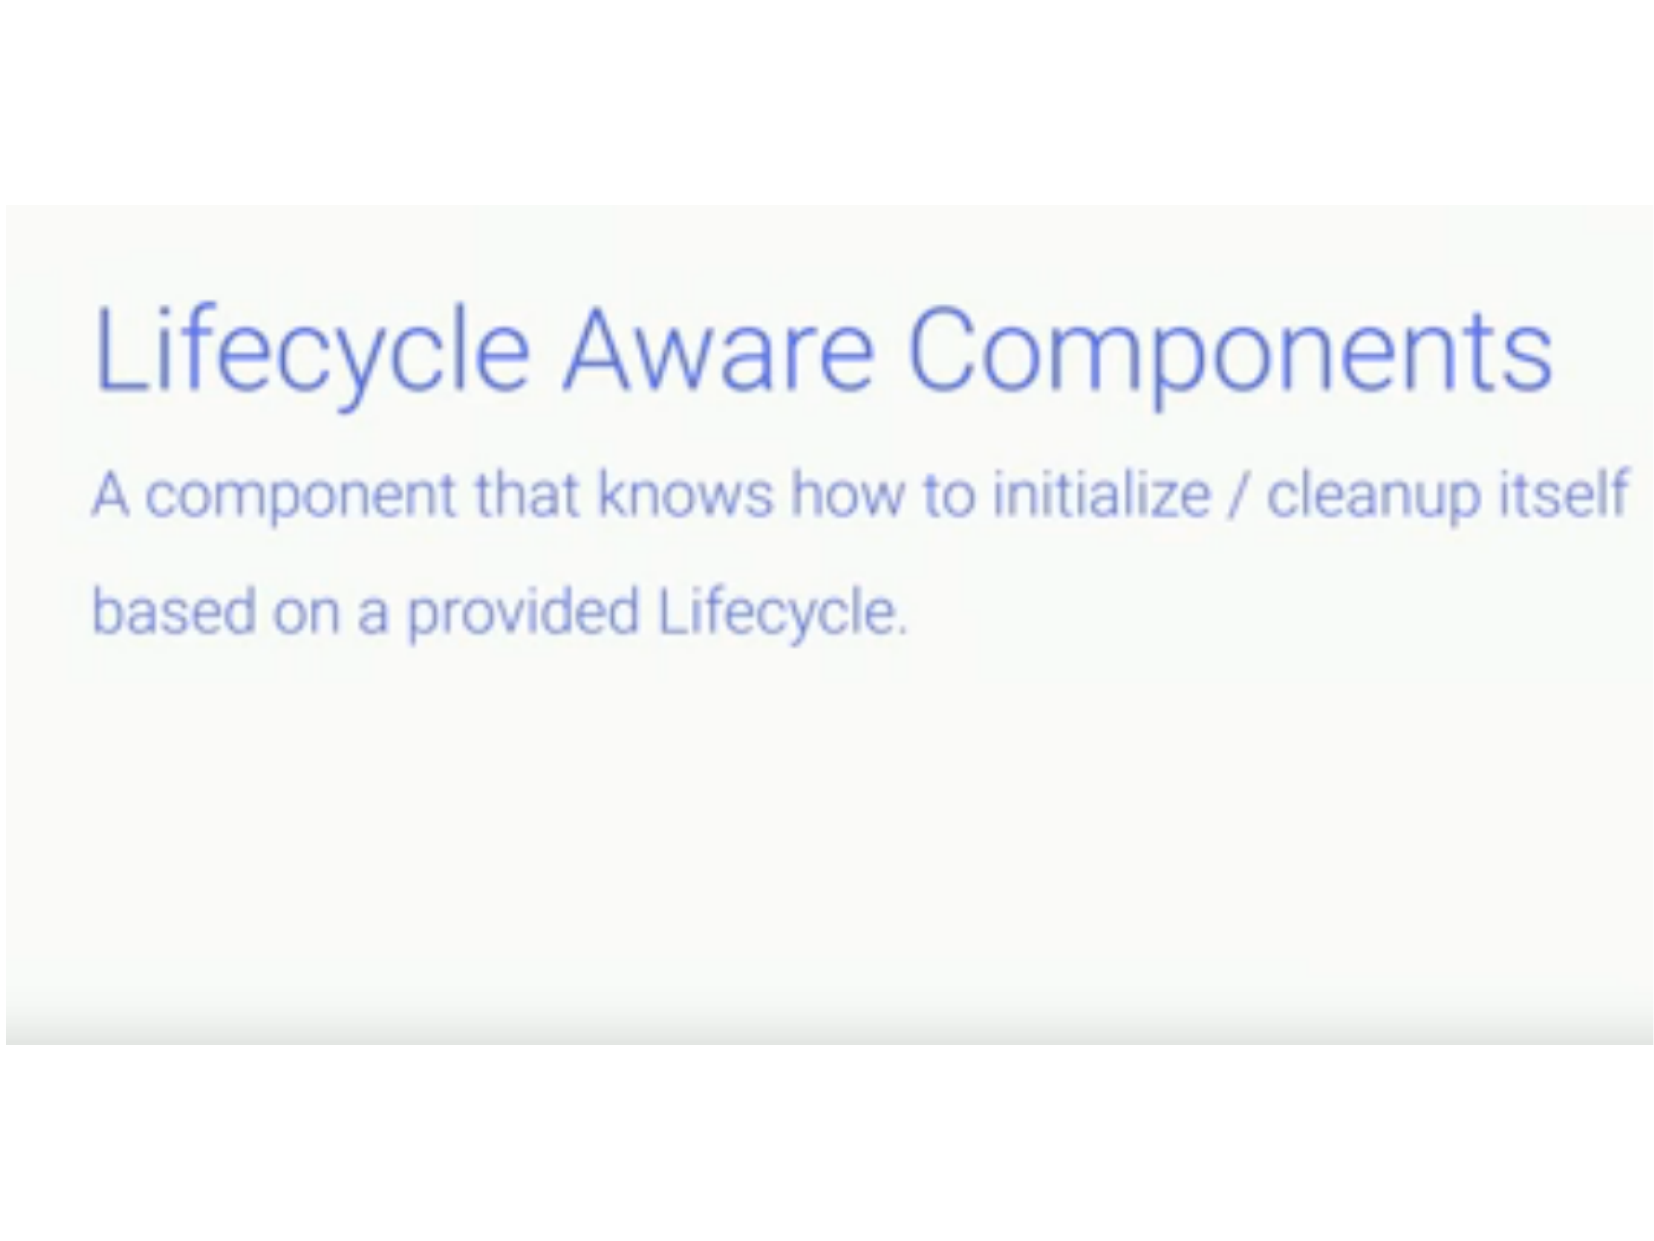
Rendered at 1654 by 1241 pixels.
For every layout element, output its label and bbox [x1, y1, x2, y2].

picture [6, 205, 1654, 1045]
